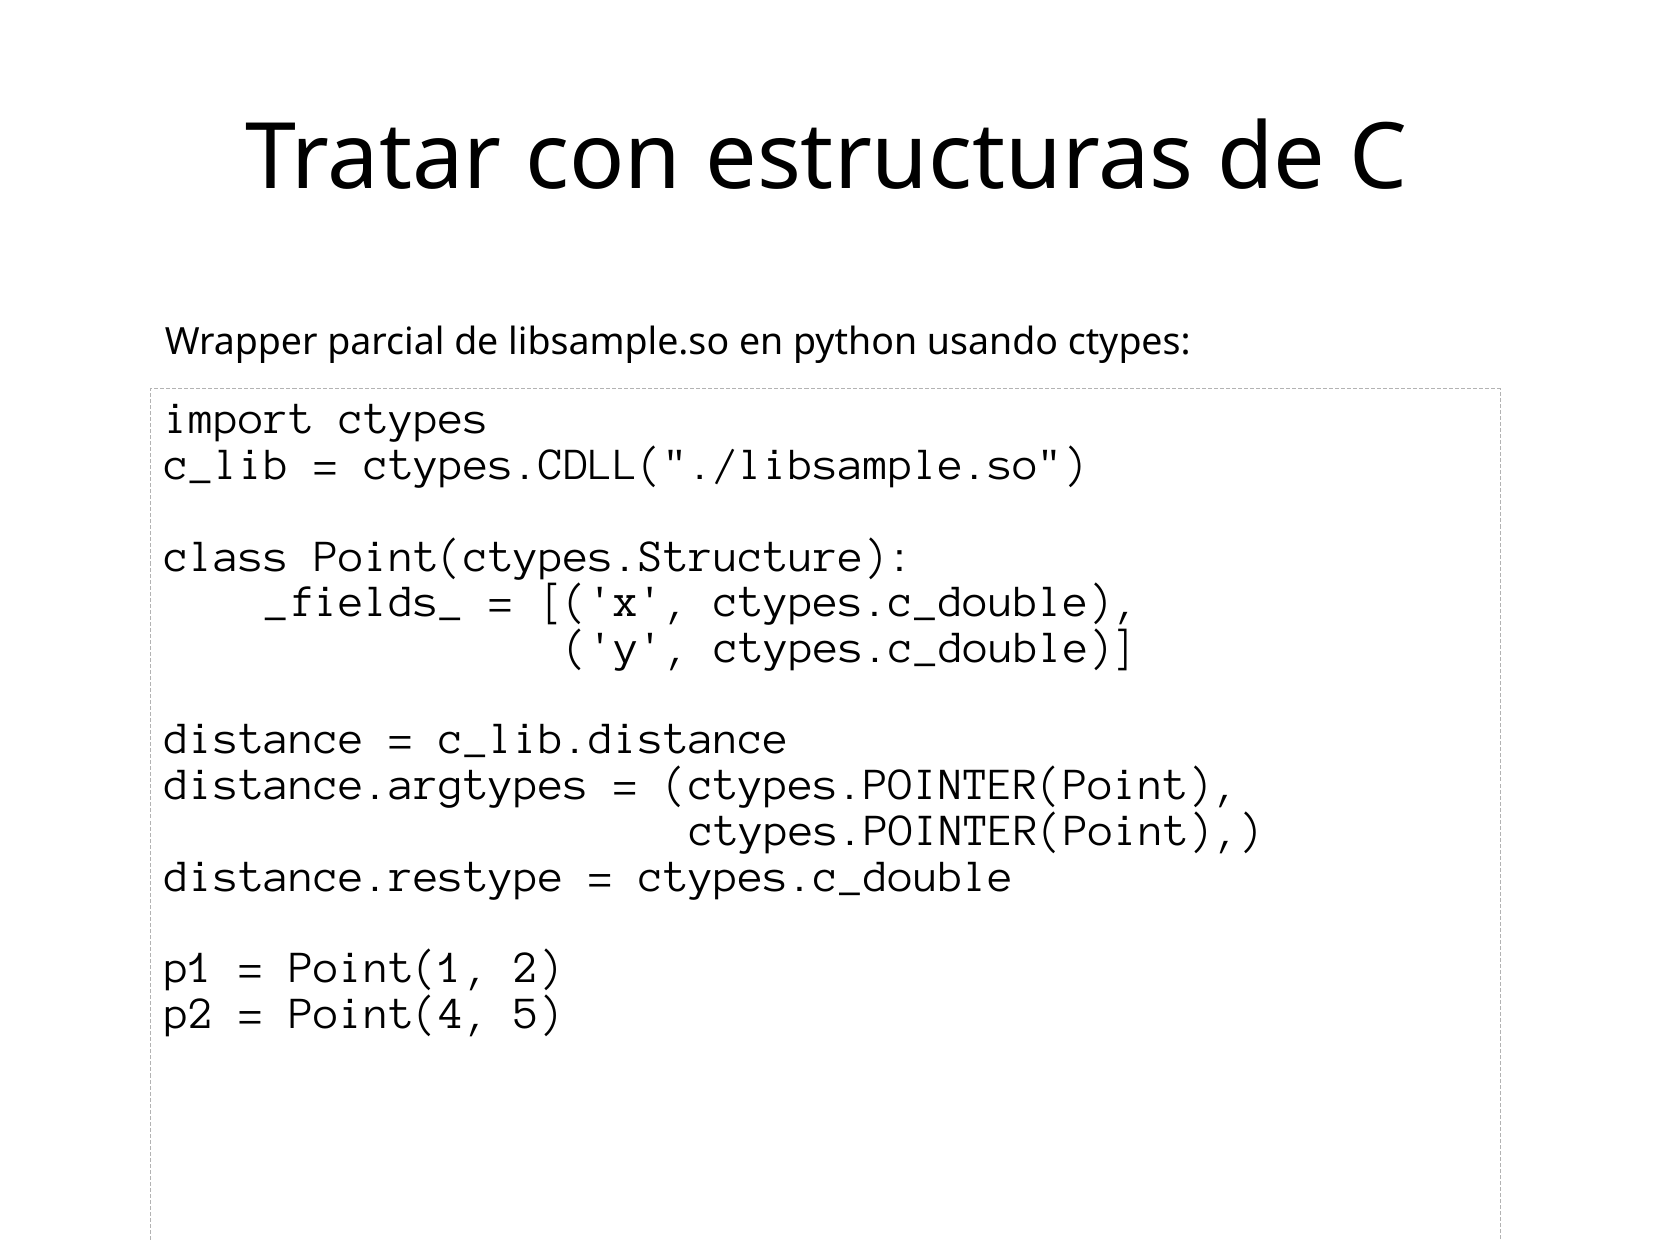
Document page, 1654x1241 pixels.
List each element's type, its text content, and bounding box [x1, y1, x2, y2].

text_box Wrapper parcial de libsample.so en python usando ctypes: [150, 307, 1115, 367]
text_box import ctypes c_lib = ctypes.CDLL("./libsample.so") class Point(ctypes.Structure): _fields_ = [('x', ctypes.c_double), ('y', ctypes.c_double)] distance = c_lib.distance distance.argtypes = (ctypes.POINTER(Point), ctypes.POINTER(Point),) distance.restype = ctypes.c_double p1 = Point(1, 2) p2 = Point(4, 5) [150, 388, 1501, 1091]
title Tratar con estructuras de C [82, 49, 1571, 257]
